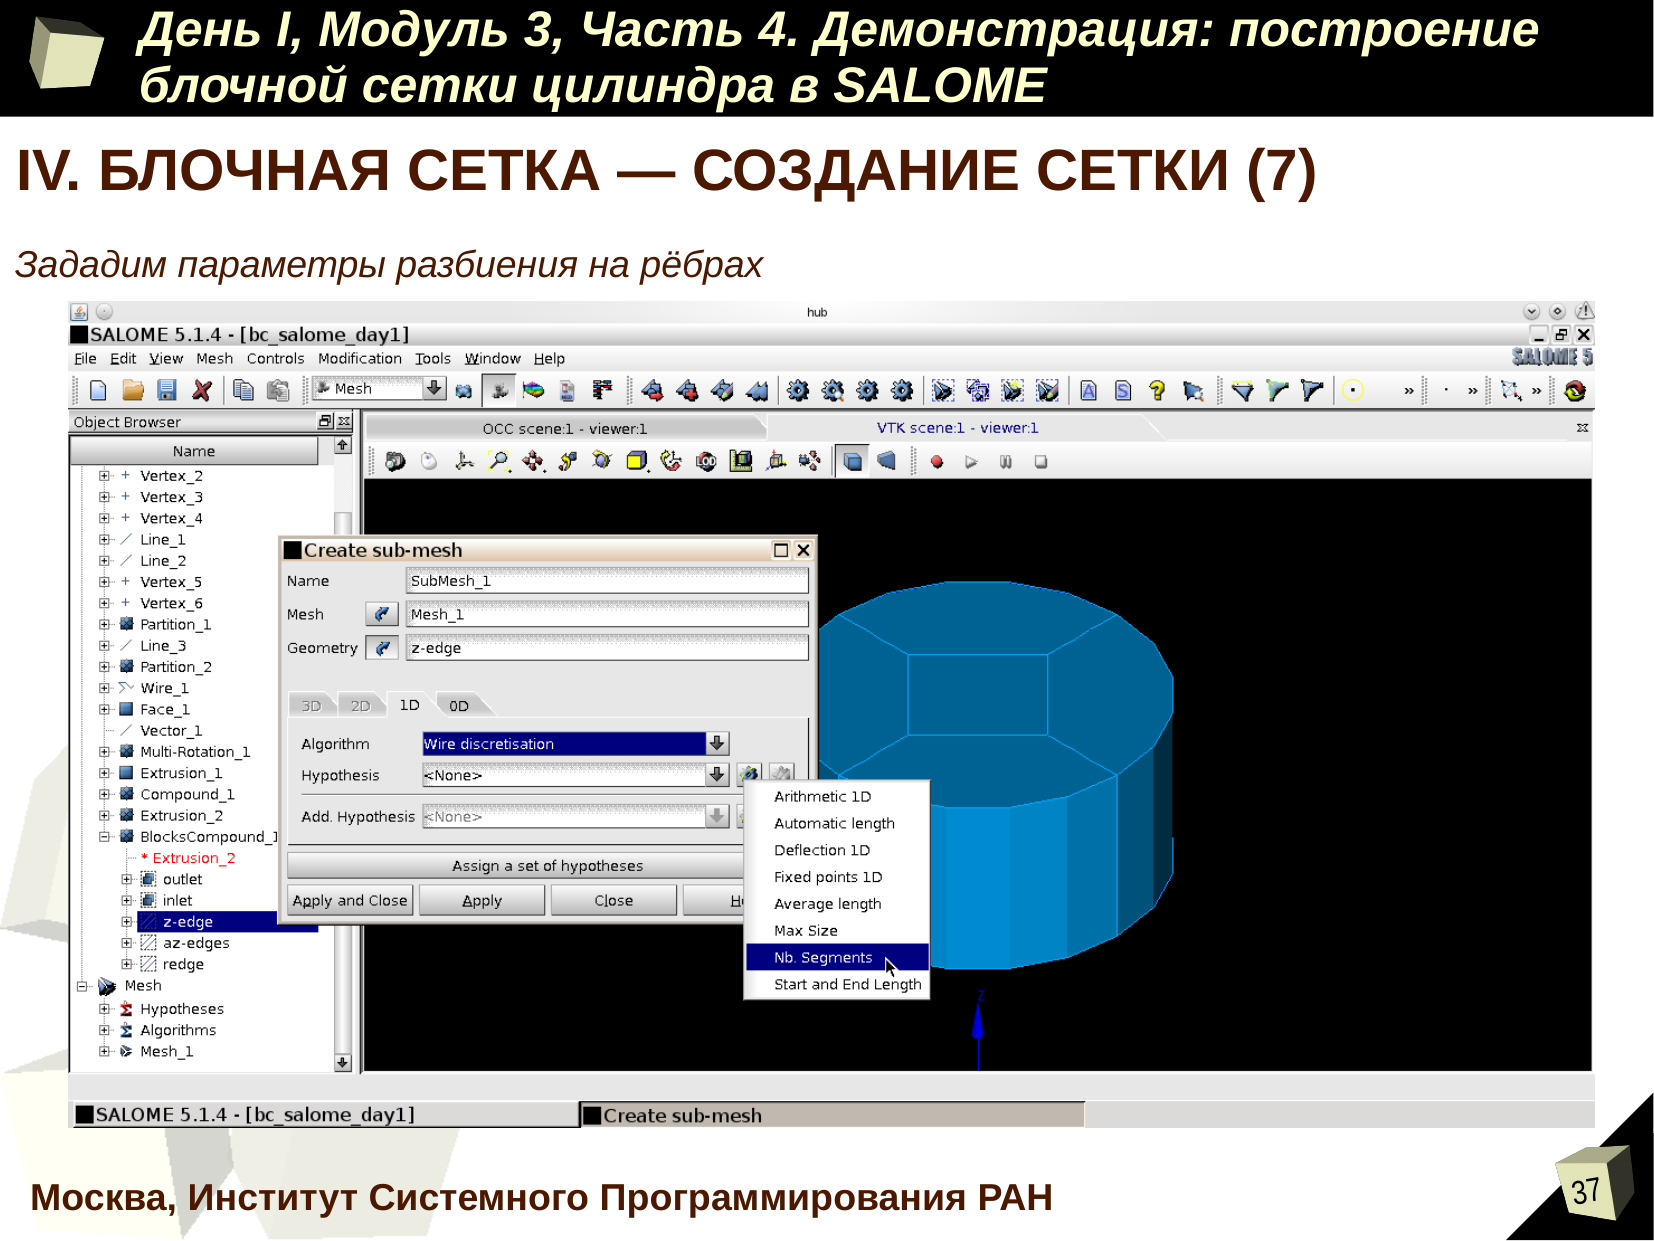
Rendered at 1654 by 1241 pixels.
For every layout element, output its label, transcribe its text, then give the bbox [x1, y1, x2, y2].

picture [464, 1193, 472, 1198]
picture [0, 301, 1595, 1241]
text_box IV. БЛОЧНАЯ СЕТКА — СОЗДАНИЕ СЕТКИ (7) [1, 130, 1654, 211]
text_box Зададим параметры разбиения на рёбрах [0, 236, 1654, 294]
